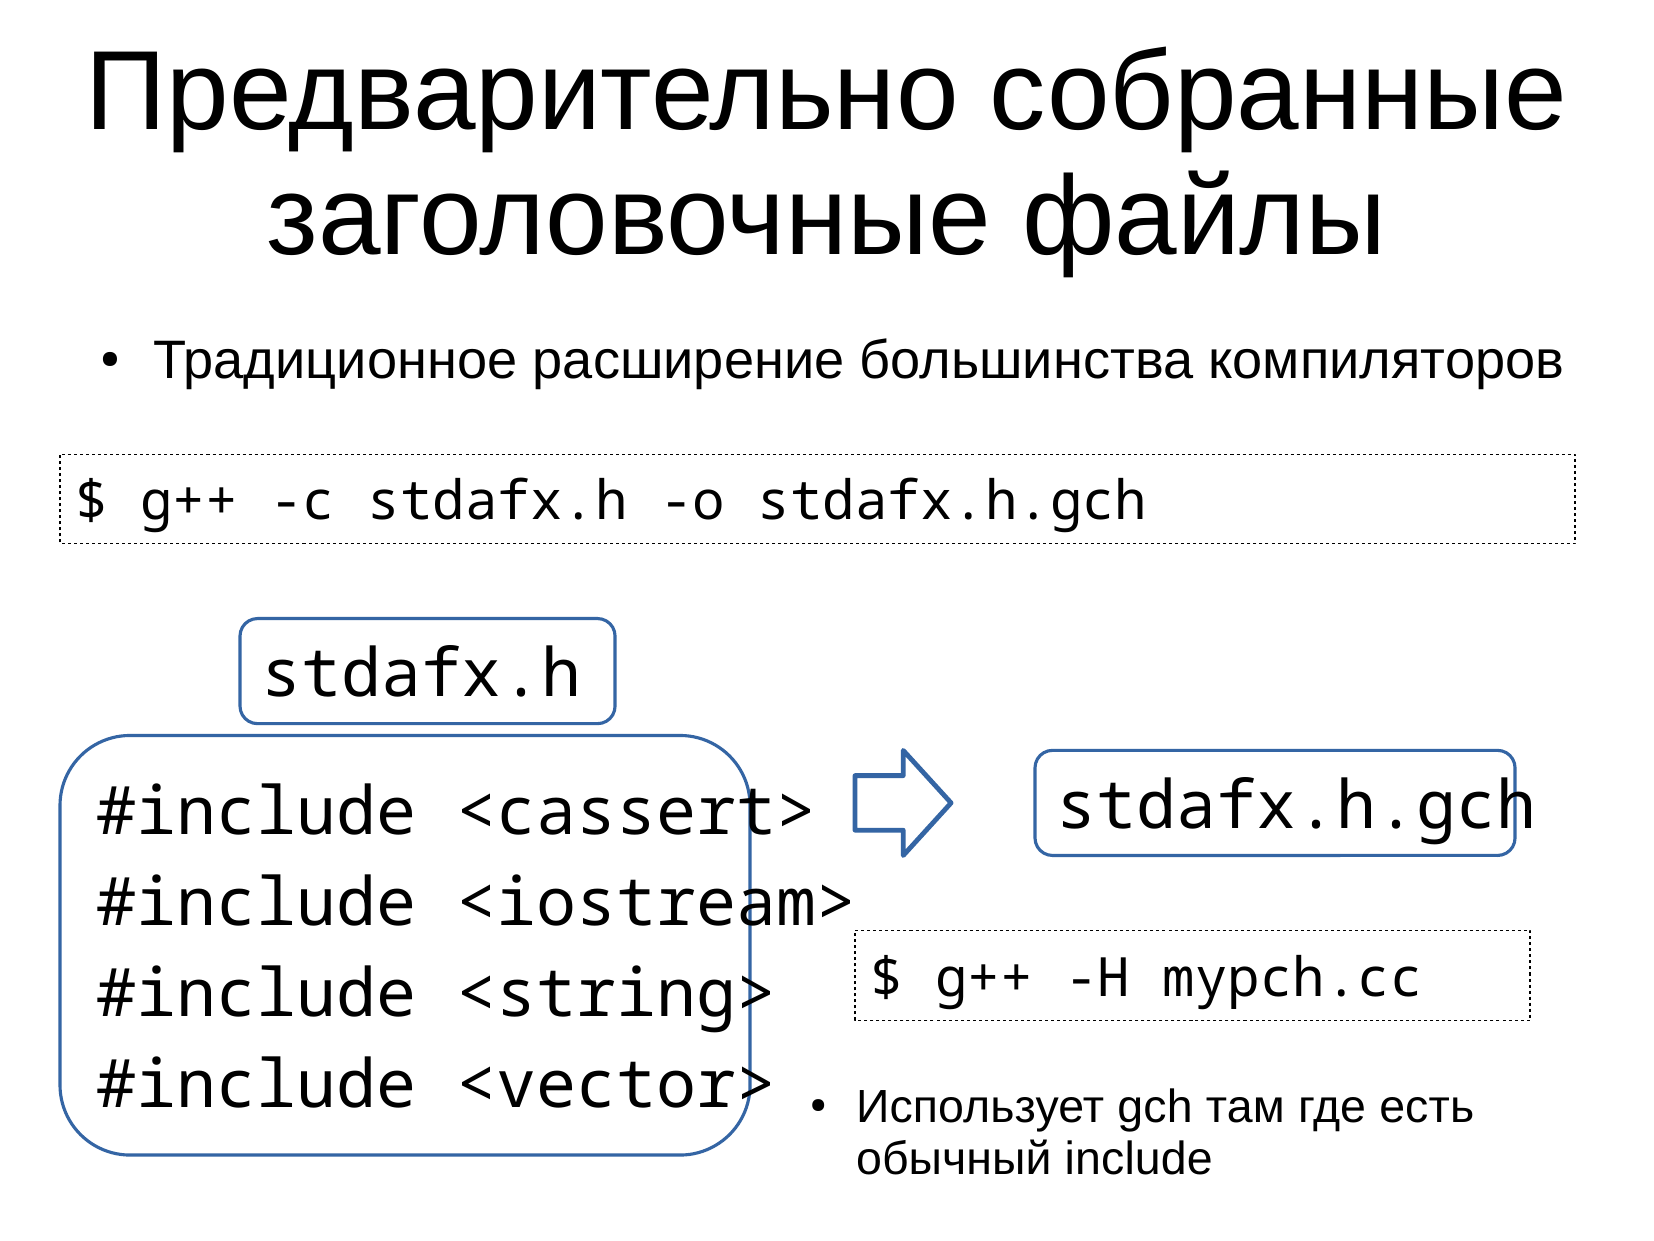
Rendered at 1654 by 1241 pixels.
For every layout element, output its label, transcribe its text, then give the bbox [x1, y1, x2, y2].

text_box stdafx.h [240, 618, 616, 724]
list Традиционное расширение большинства компиляторов [82, 330, 1571, 436]
text_box $ g++ -H mypch.cc [855, 930, 1531, 1021]
text_box #include <cassert> #include <iostream> #include <string> #include <vector> [60, 735, 751, 1156]
list Использует gch там где есть обычный include [795, 1080, 1624, 1186]
text_box [855, 750, 952, 856]
title Предварительно собранные заголовочные файлы [82, 26, 1571, 280]
text_box $ g++ -c stdafx.h -o stdafx.h.gch [60, 454, 1576, 544]
text_box stdafx.h.gch [1035, 750, 1516, 856]
